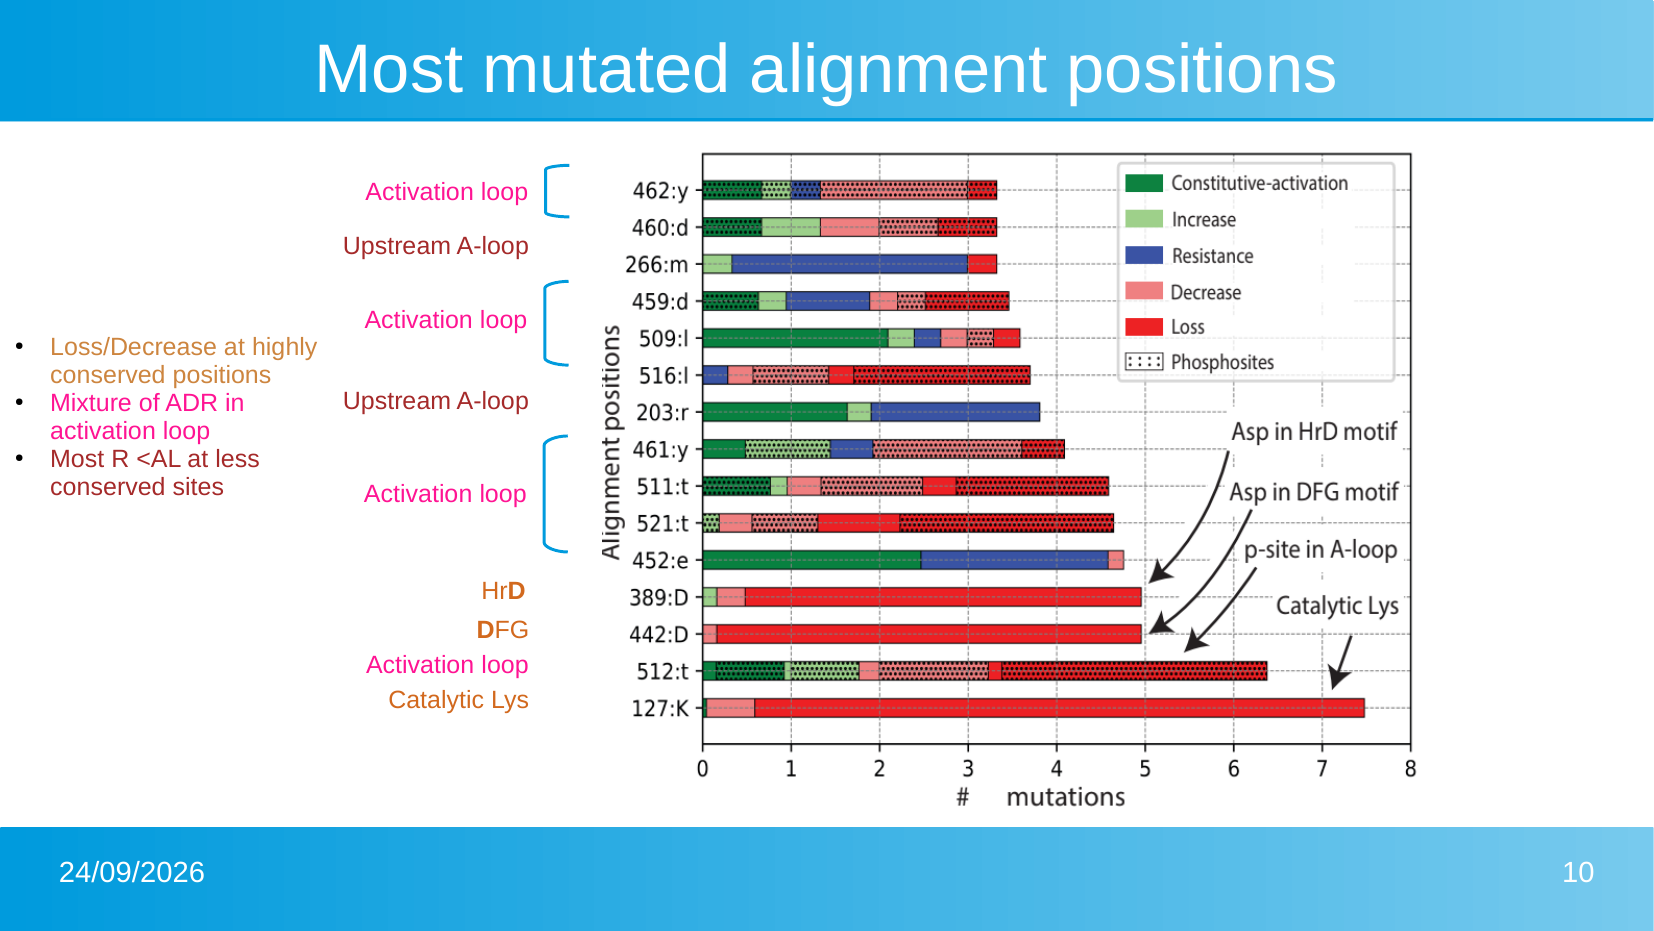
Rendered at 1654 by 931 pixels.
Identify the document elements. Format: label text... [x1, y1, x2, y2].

text_box Activation loop [281, 641, 545, 689]
text_box Loss/Decrease at highly conserved positions Mixture of ADR in activation loop Most R <AL at less conserved sites [0, 282, 367, 552]
picture [602, 141, 1430, 815]
text_box Activation loop [367, 294, 543, 346]
text_box Activation loop [315, 165, 544, 217]
text_box DFG [130, 605, 545, 653]
text_box Upstream A-loop [367, 377, 545, 424]
text_box Upstream A-loop [281, 222, 545, 270]
title Most mutated alignment positions [59, 29, 1595, 108]
text_box Catalytic Lys [130, 676, 545, 724]
text_box Activation loop [367, 468, 542, 520]
text_box HrD [127, 567, 541, 615]
